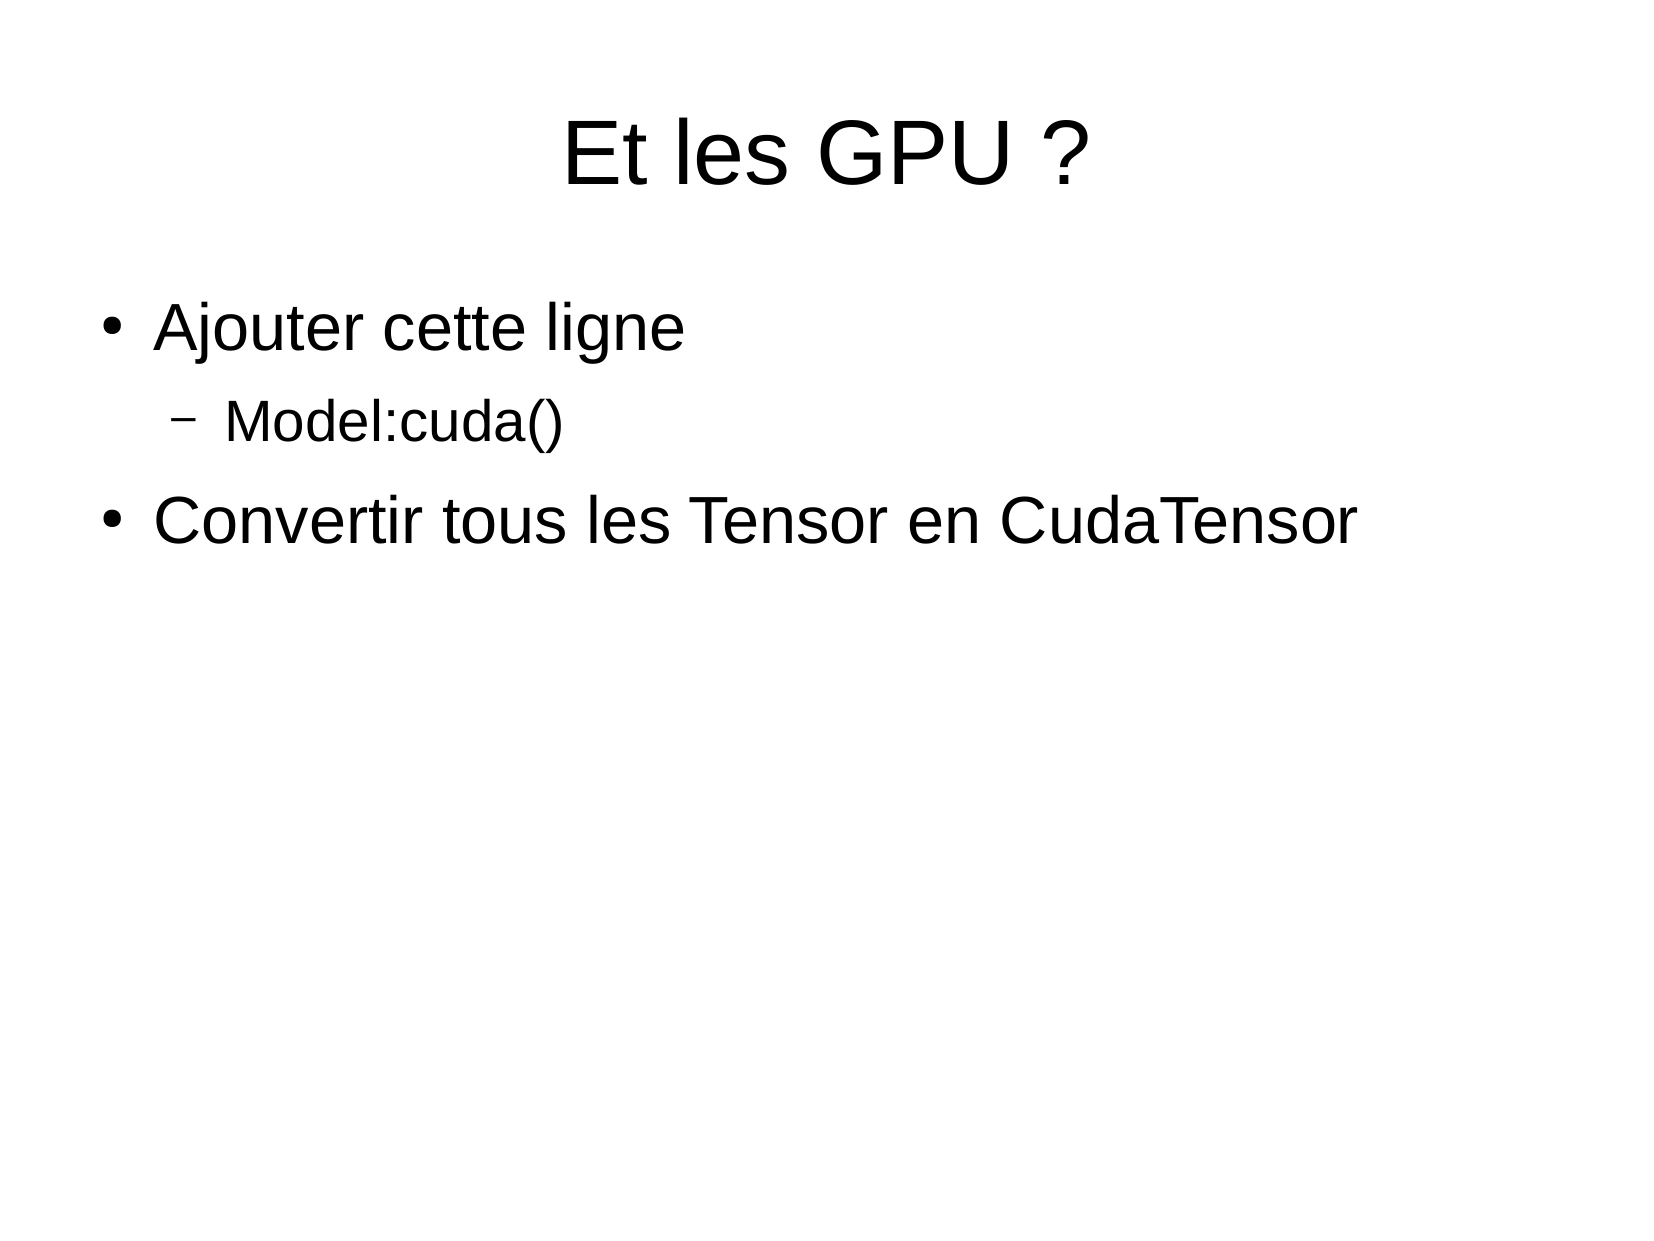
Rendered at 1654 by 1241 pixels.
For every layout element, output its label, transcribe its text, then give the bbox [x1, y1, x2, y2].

list Ajouter cette ligne Model:cuda() Convertir tous les Tensor en CudaTensor [82, 290, 1571, 1010]
title Et les GPU ? [82, 49, 1571, 257]
